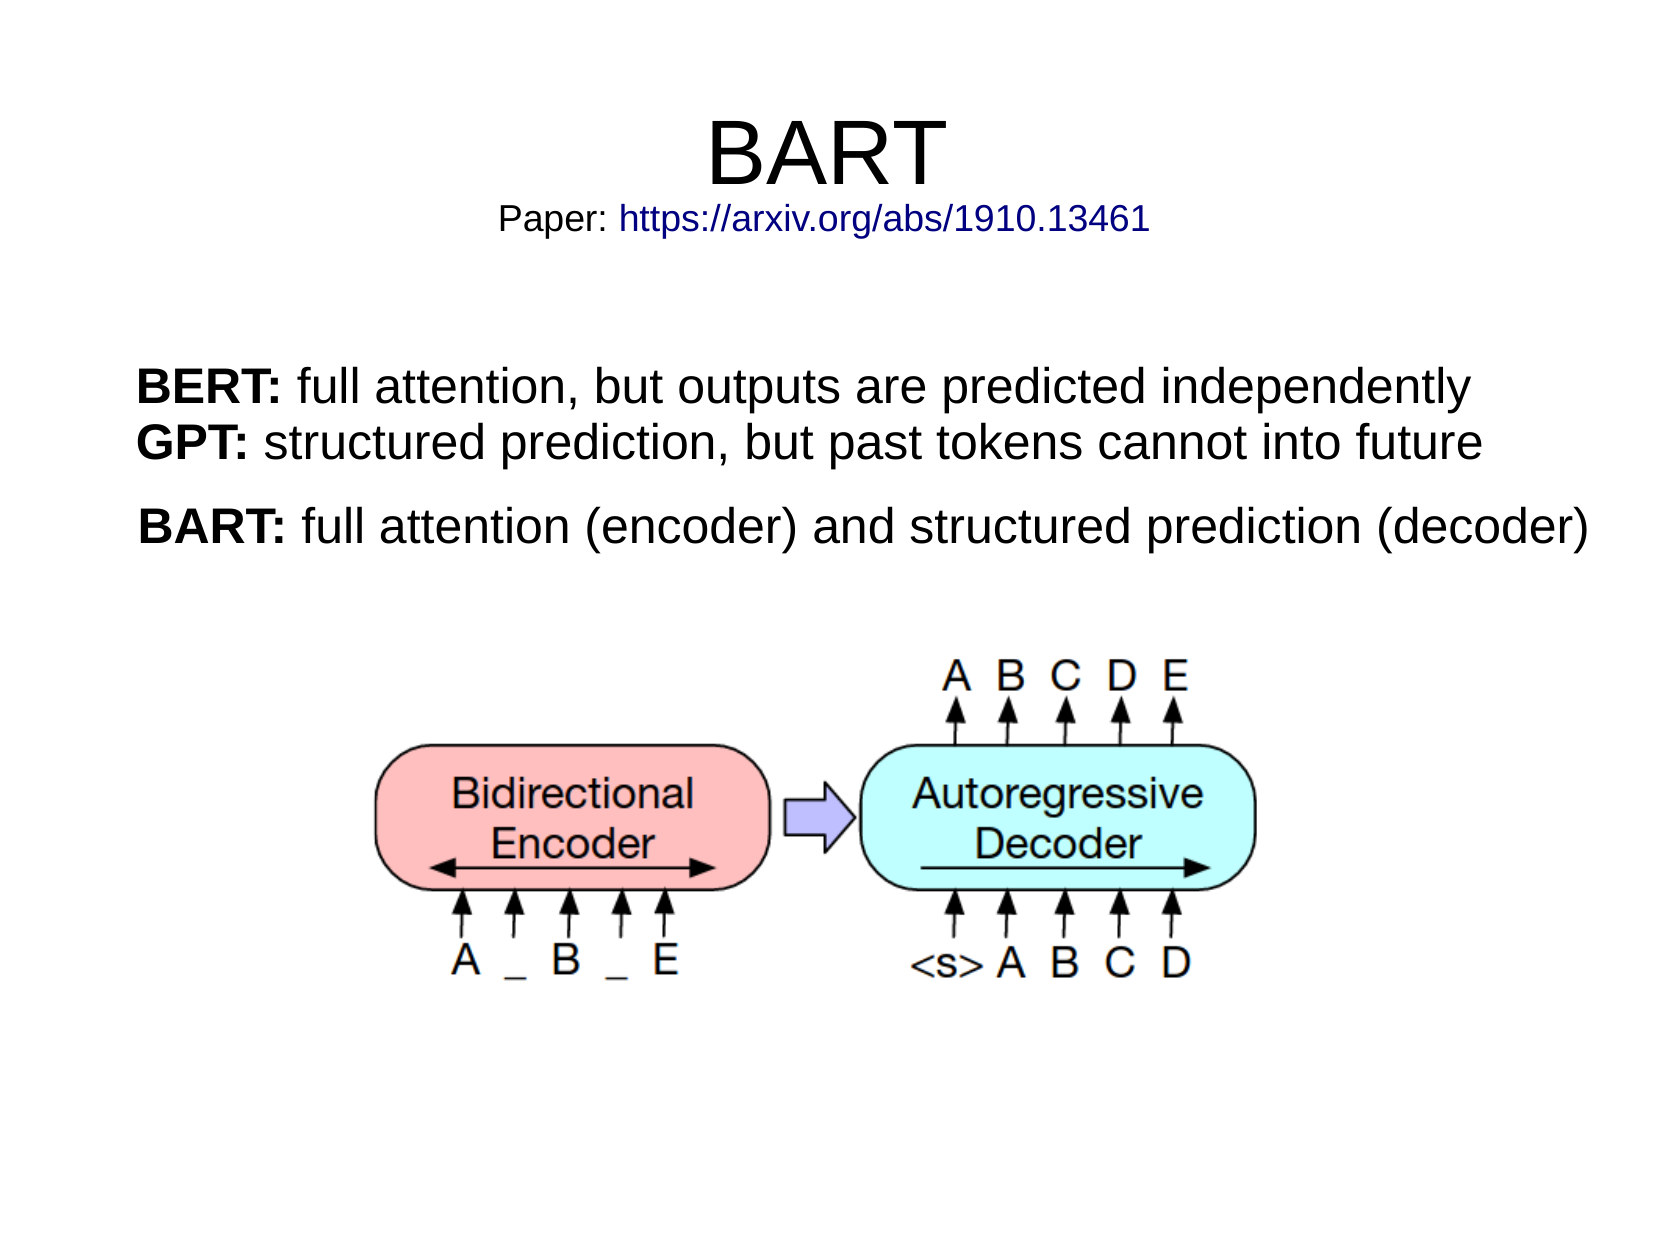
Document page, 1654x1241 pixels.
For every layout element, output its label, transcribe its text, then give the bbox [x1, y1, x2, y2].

text_box Paper: https://arxiv.org/abs/1910.13461 [460, 190, 1199, 290]
text_box BART: full attention (encoder) and structured prediction (decoder) [123, 490, 1613, 562]
picture [311, 625, 1282, 1006]
subtitle BERT: full attention, but outputs are predicted independently GPT: structured prediction, but past tokens cannot into future [135, 349, 1624, 480]
title BART [82, 49, 1571, 257]
